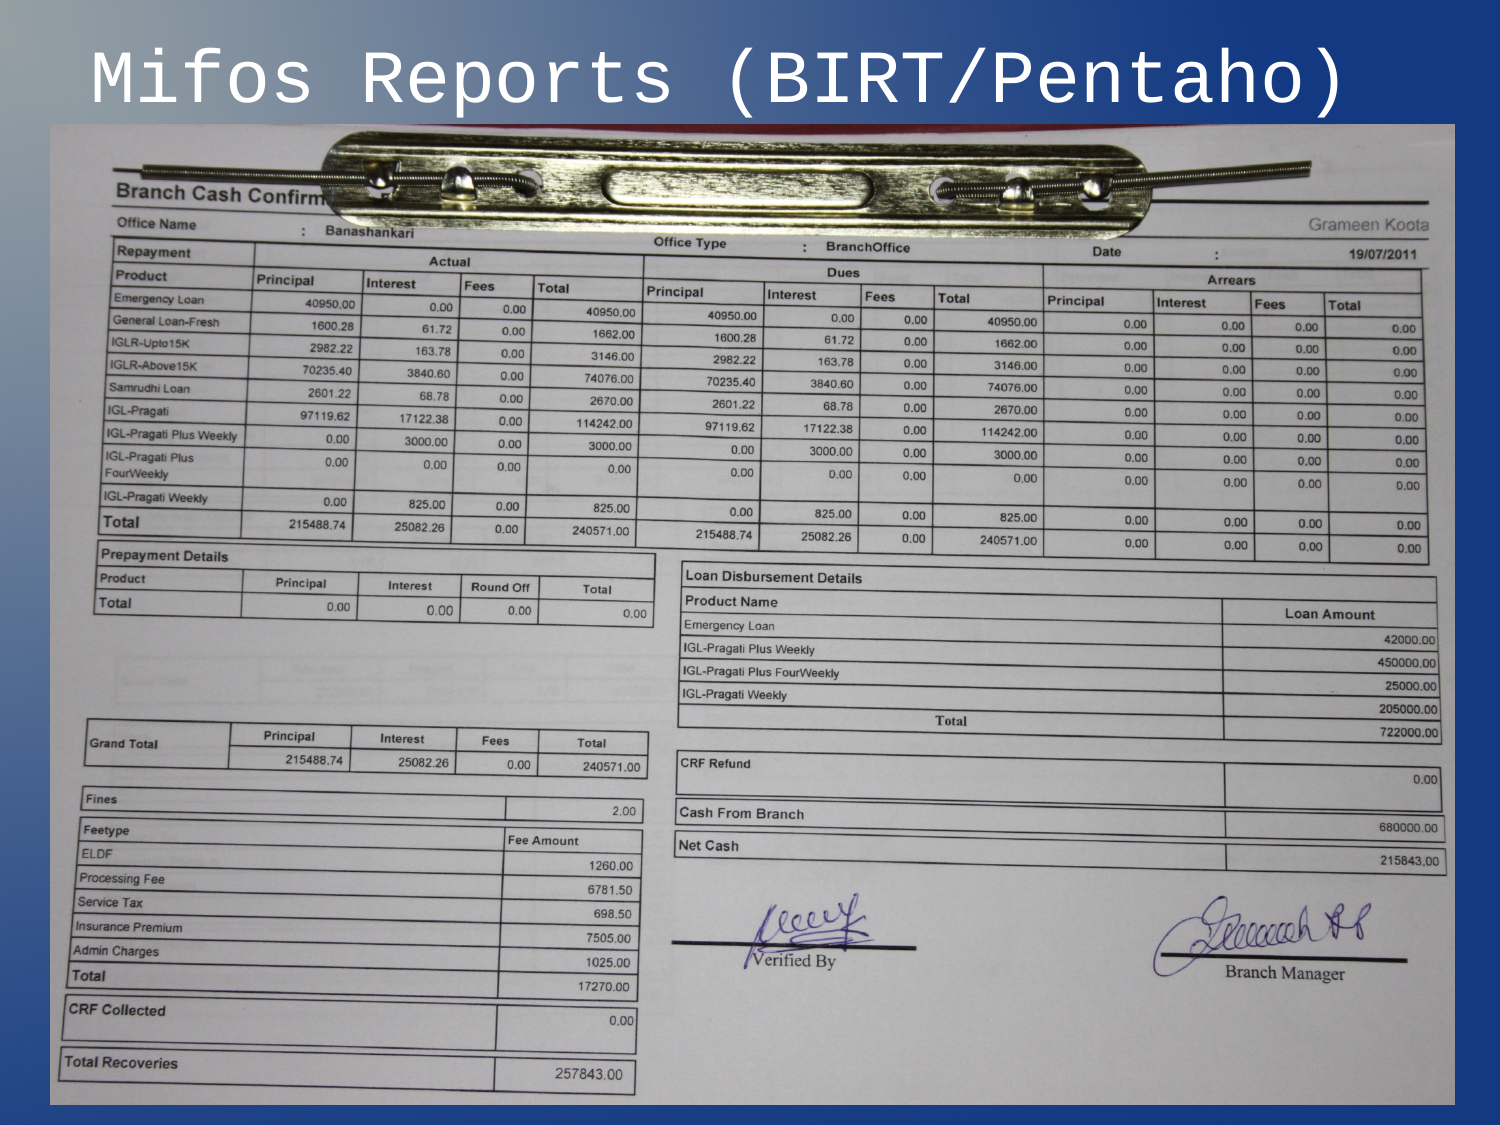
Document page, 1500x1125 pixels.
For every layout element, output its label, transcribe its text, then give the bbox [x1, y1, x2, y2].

title Mifos Reports (BIRT/Pentaho) [75, 12, 1425, 124]
picture [0, 0, 1500, 1125]
